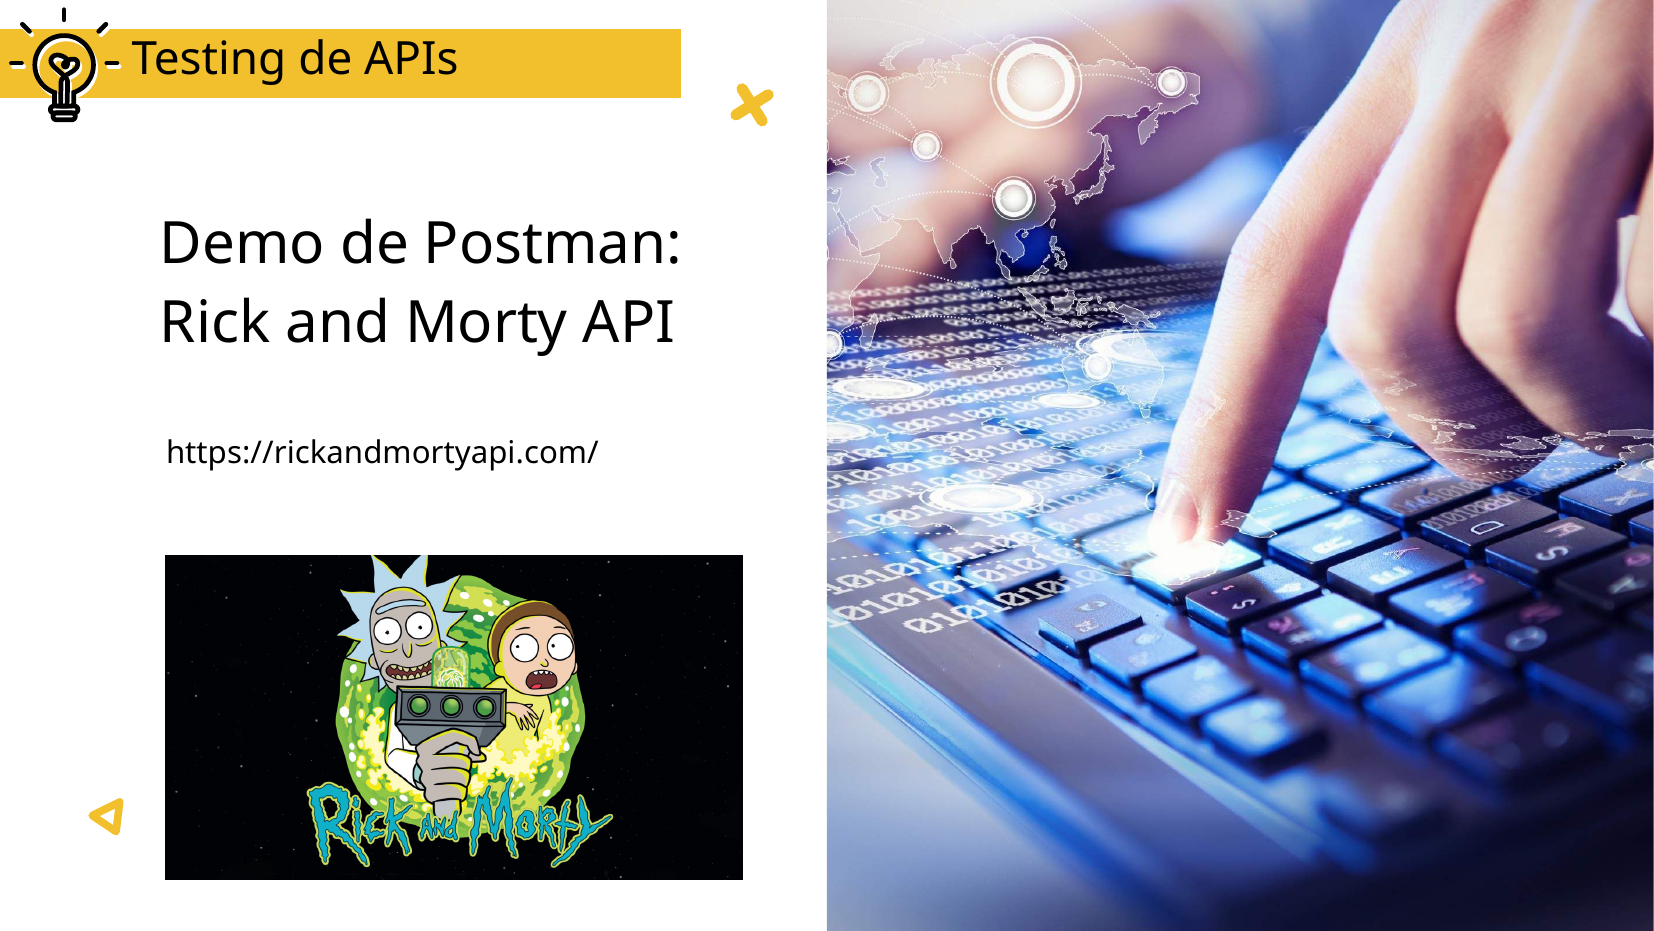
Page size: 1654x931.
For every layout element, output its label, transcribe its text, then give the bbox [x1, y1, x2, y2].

text_box https://rickandmortyapi.com/ [165, 413, 733, 532]
title Testing de APIs [131, 16, 578, 97]
picture [165, 555, 743, 880]
picture [826, 0, 1654, 931]
title Demo de Postman: Rick and Morty API [159, 147, 798, 414]
